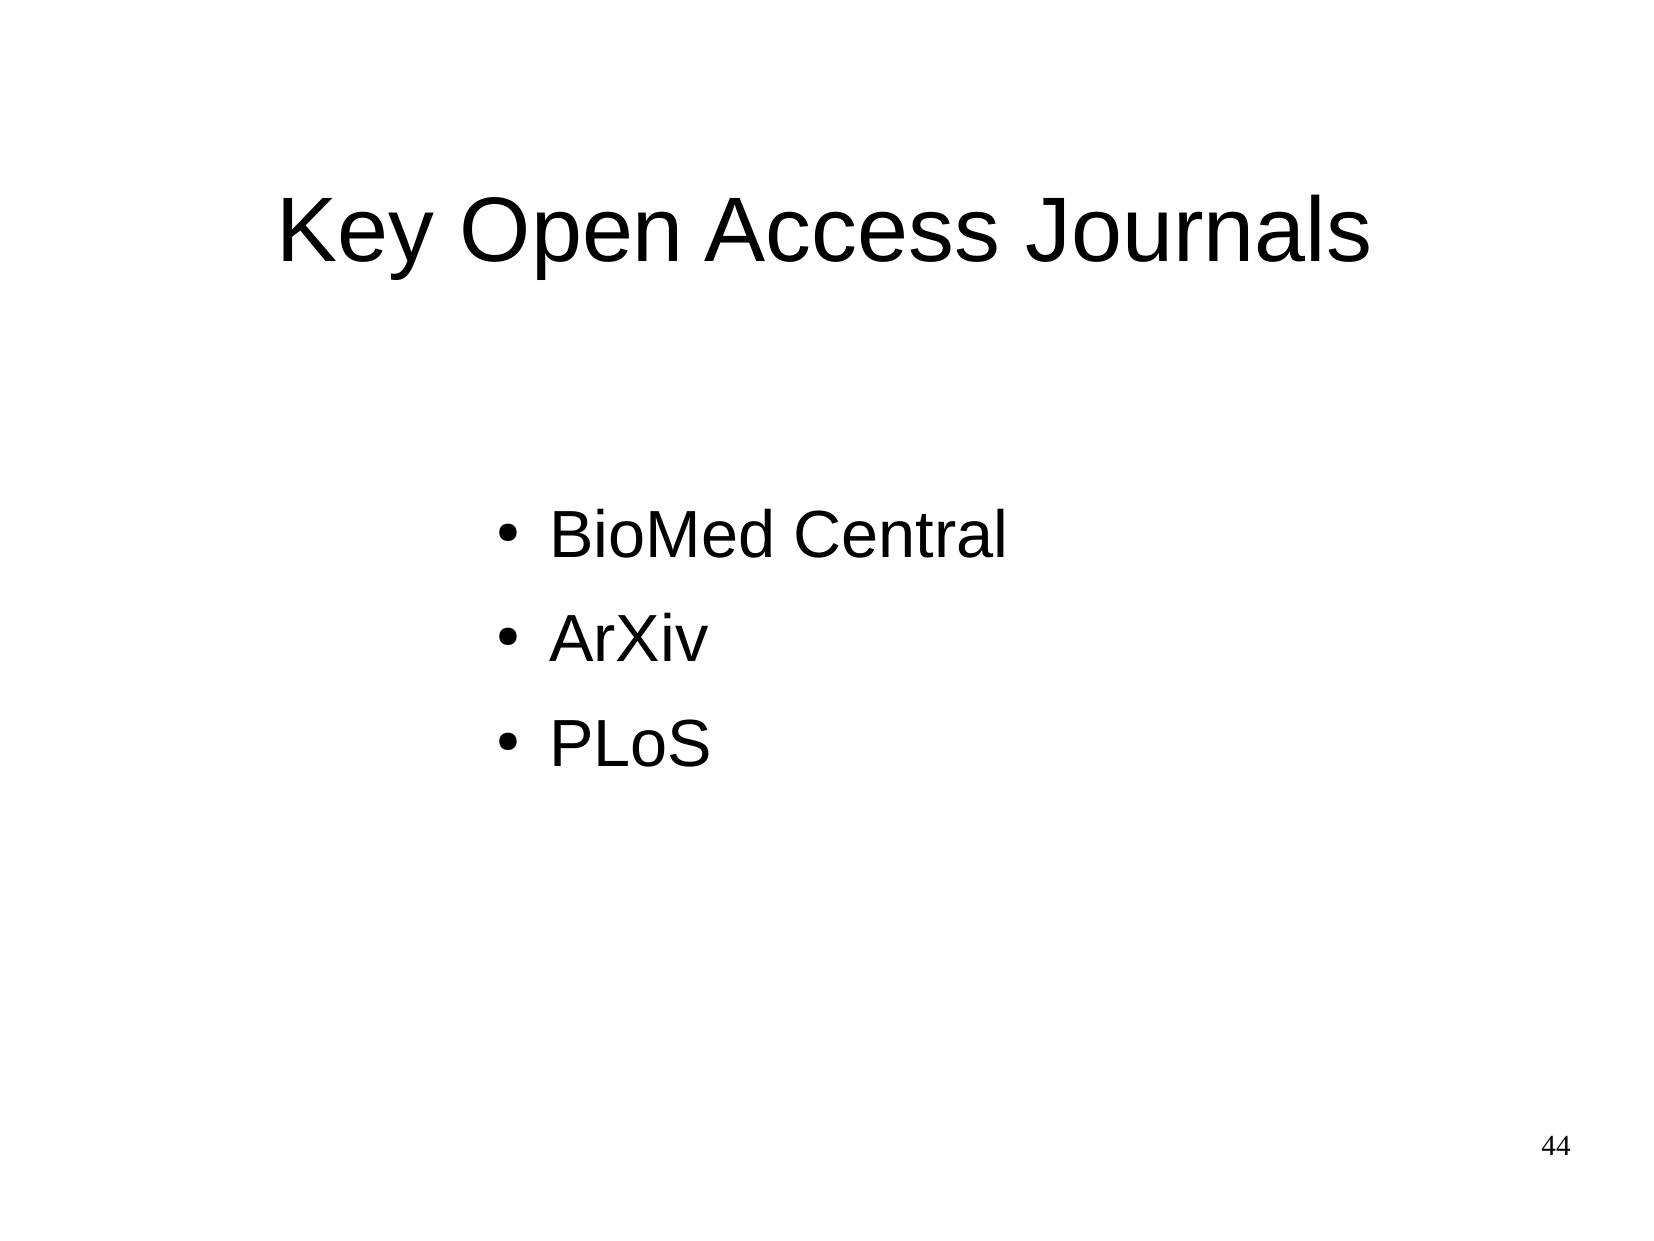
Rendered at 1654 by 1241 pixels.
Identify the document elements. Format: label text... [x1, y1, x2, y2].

list BioMed Central ArXiv PLoS [478, 496, 1291, 946]
title Key Open Access Journals [80, 126, 1570, 334]
